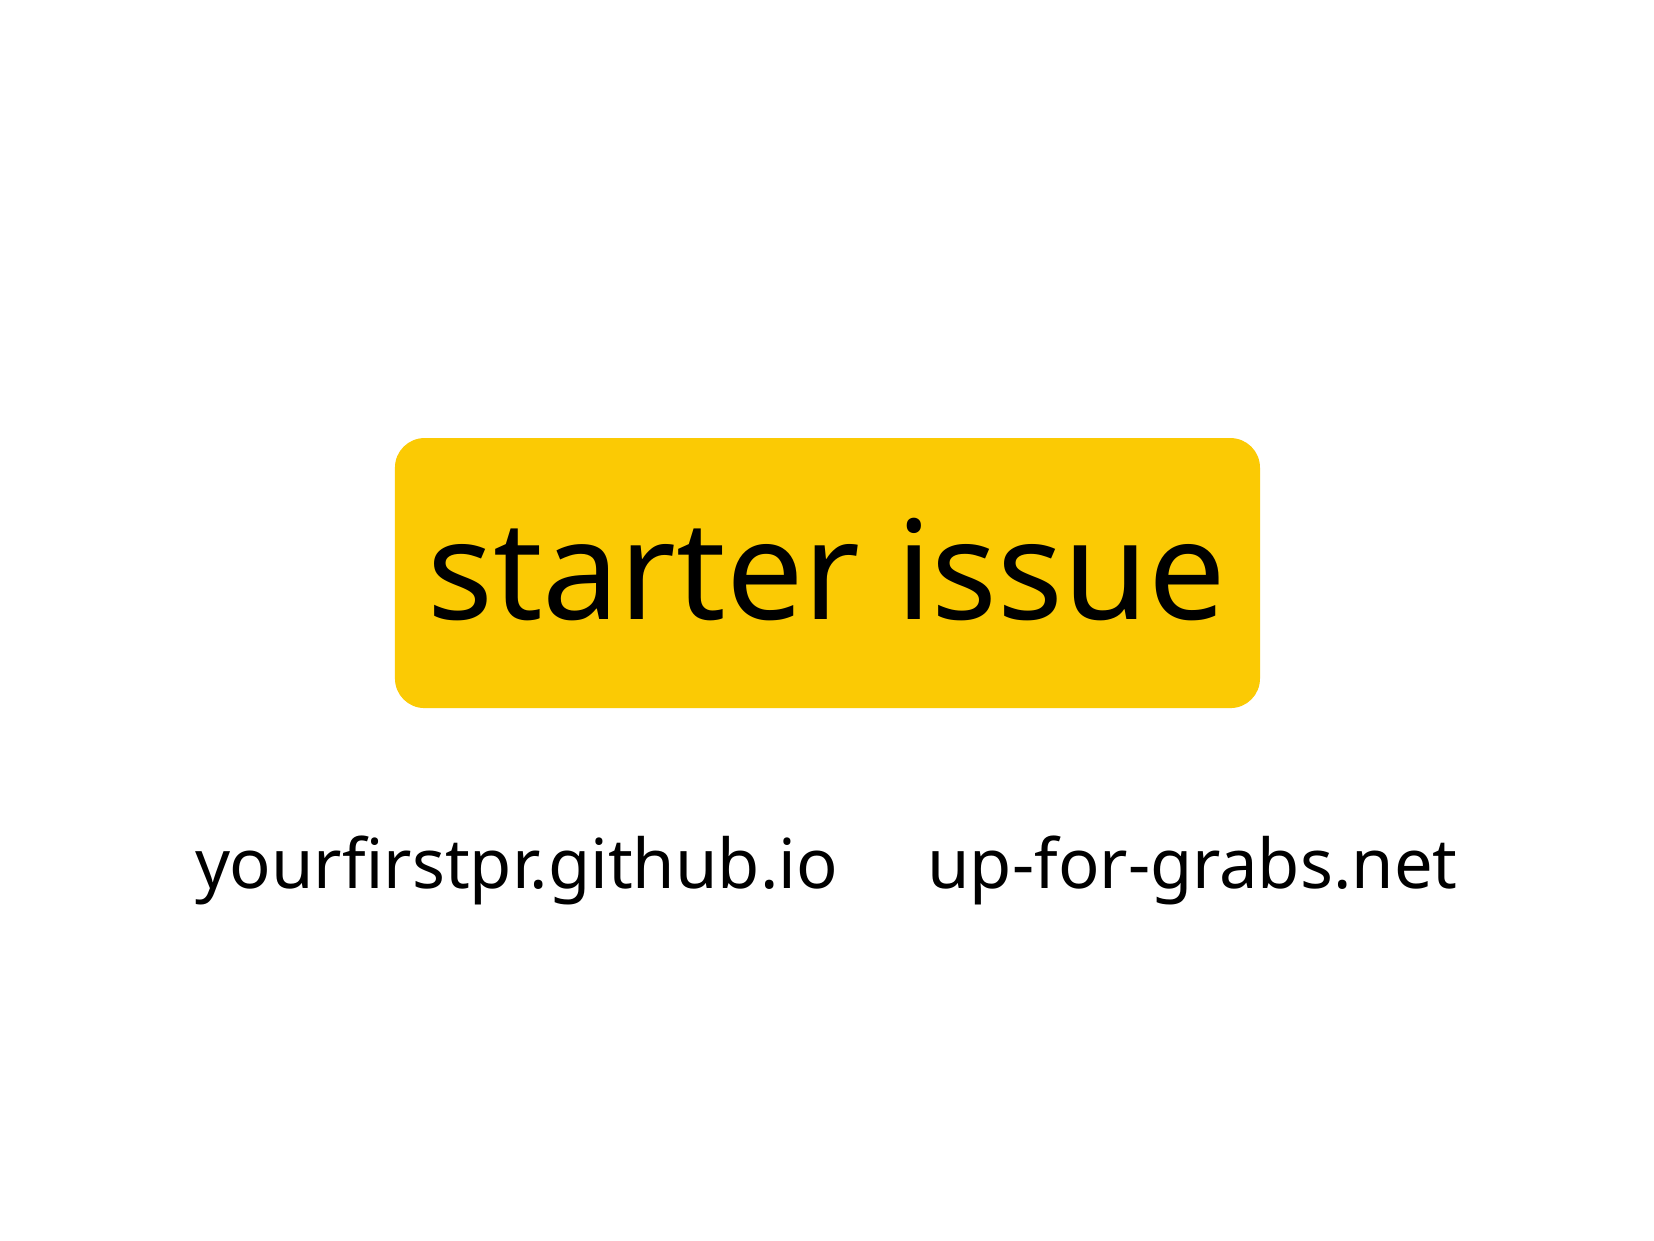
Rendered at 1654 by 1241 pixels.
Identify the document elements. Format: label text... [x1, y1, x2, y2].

title yourfirstpr.github.io up-for-grabs.net [82, 758, 1571, 966]
title starter issue [82, 462, 1571, 670]
text_box [394, 670, 1261, 709]
text_box [395, 438, 1260, 462]
